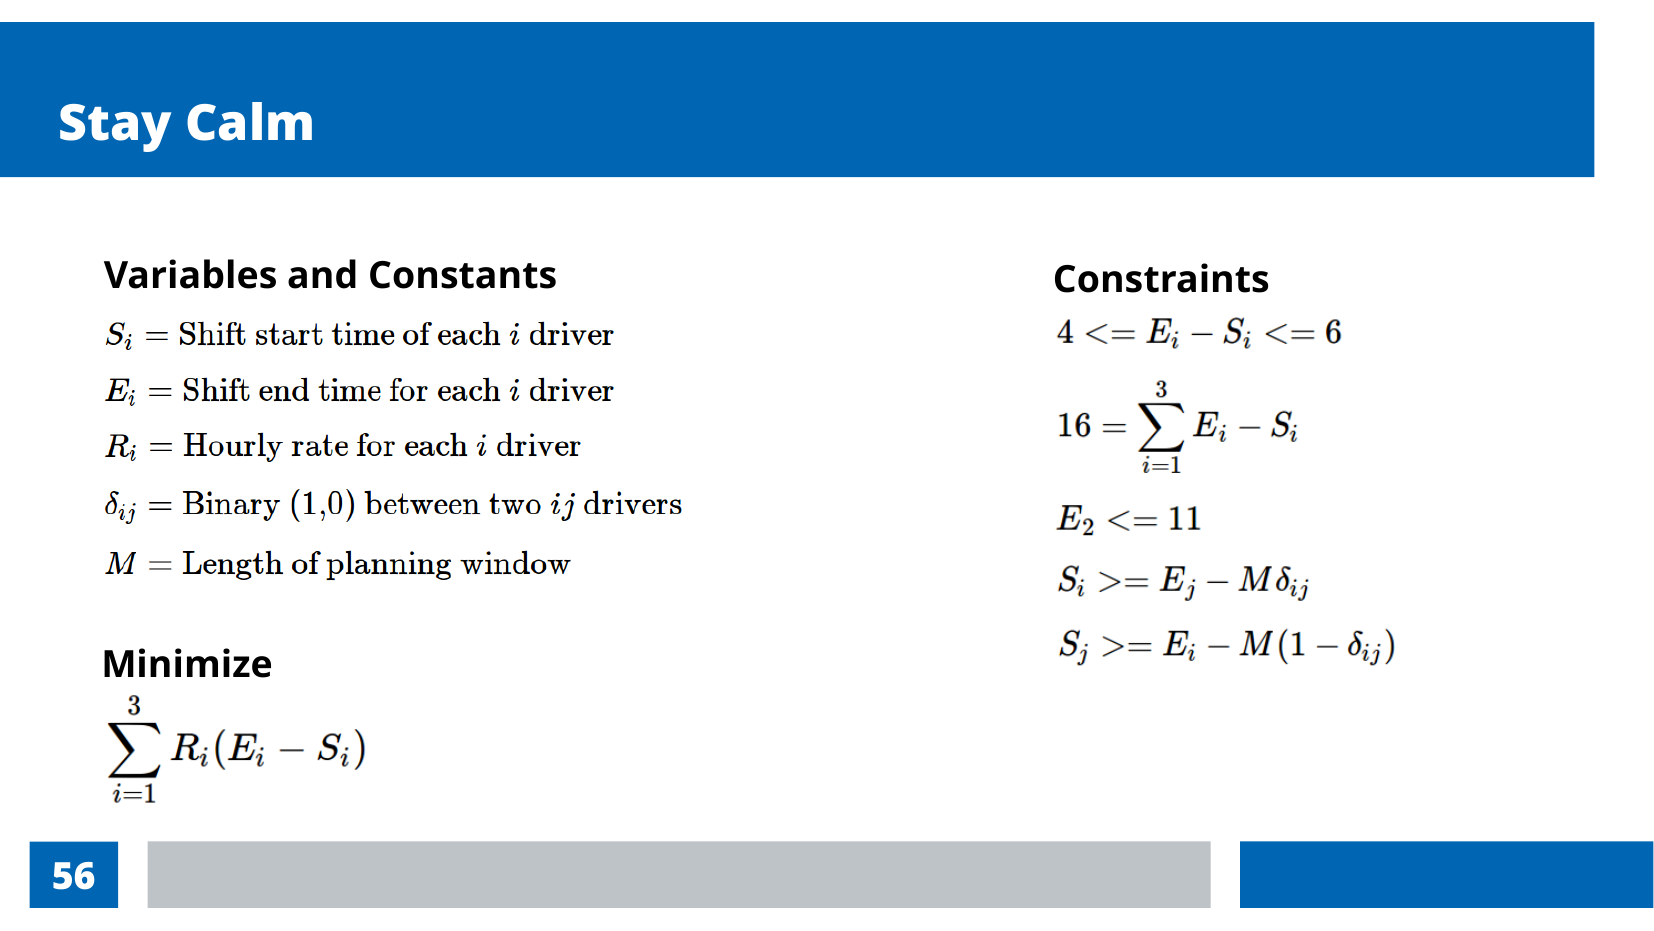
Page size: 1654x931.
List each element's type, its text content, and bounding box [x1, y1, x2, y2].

picture [104, 689, 375, 811]
title Stay Calm [59, 44, 1595, 156]
text_box Minimize [86, 630, 305, 693]
picture [1050, 314, 1397, 672]
text_box Variables and Constants [89, 241, 632, 304]
text_box Constraints [1038, 245, 1312, 308]
picture [100, 315, 690, 586]
